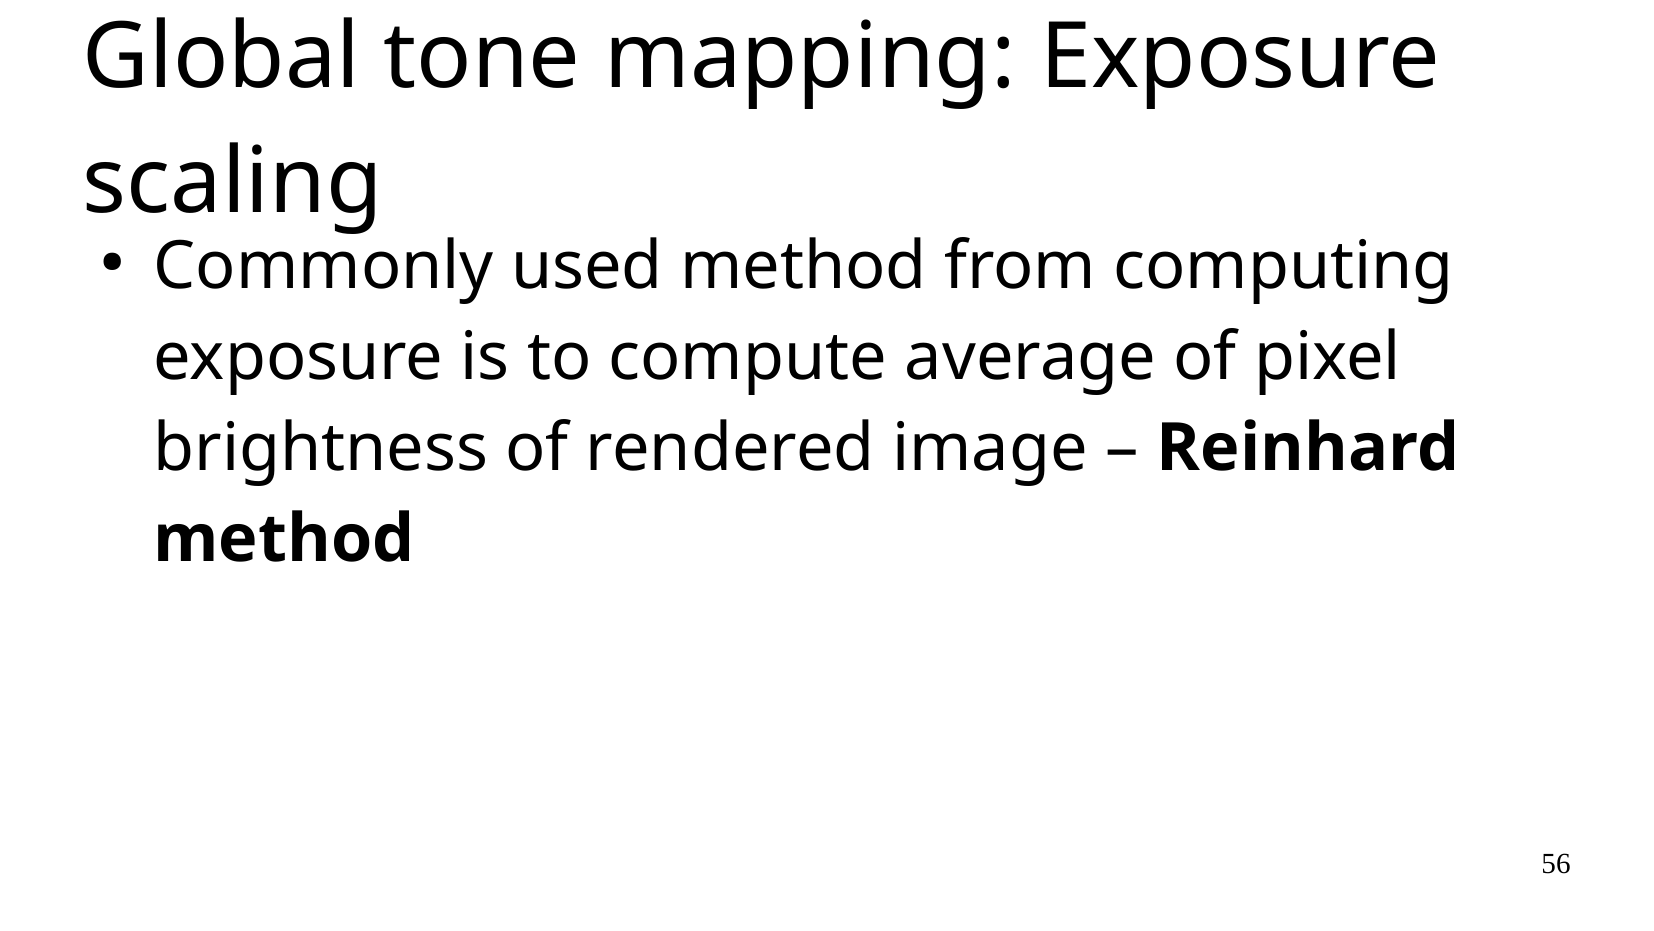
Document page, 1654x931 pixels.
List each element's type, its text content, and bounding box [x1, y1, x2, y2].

title Global tone mapping: Exposure scaling [82, 37, 1571, 193]
list Commonly used method from computing exposure is to compute average of pixel brightness of rendered image – Reinhard method [82, 217, 1571, 758]
